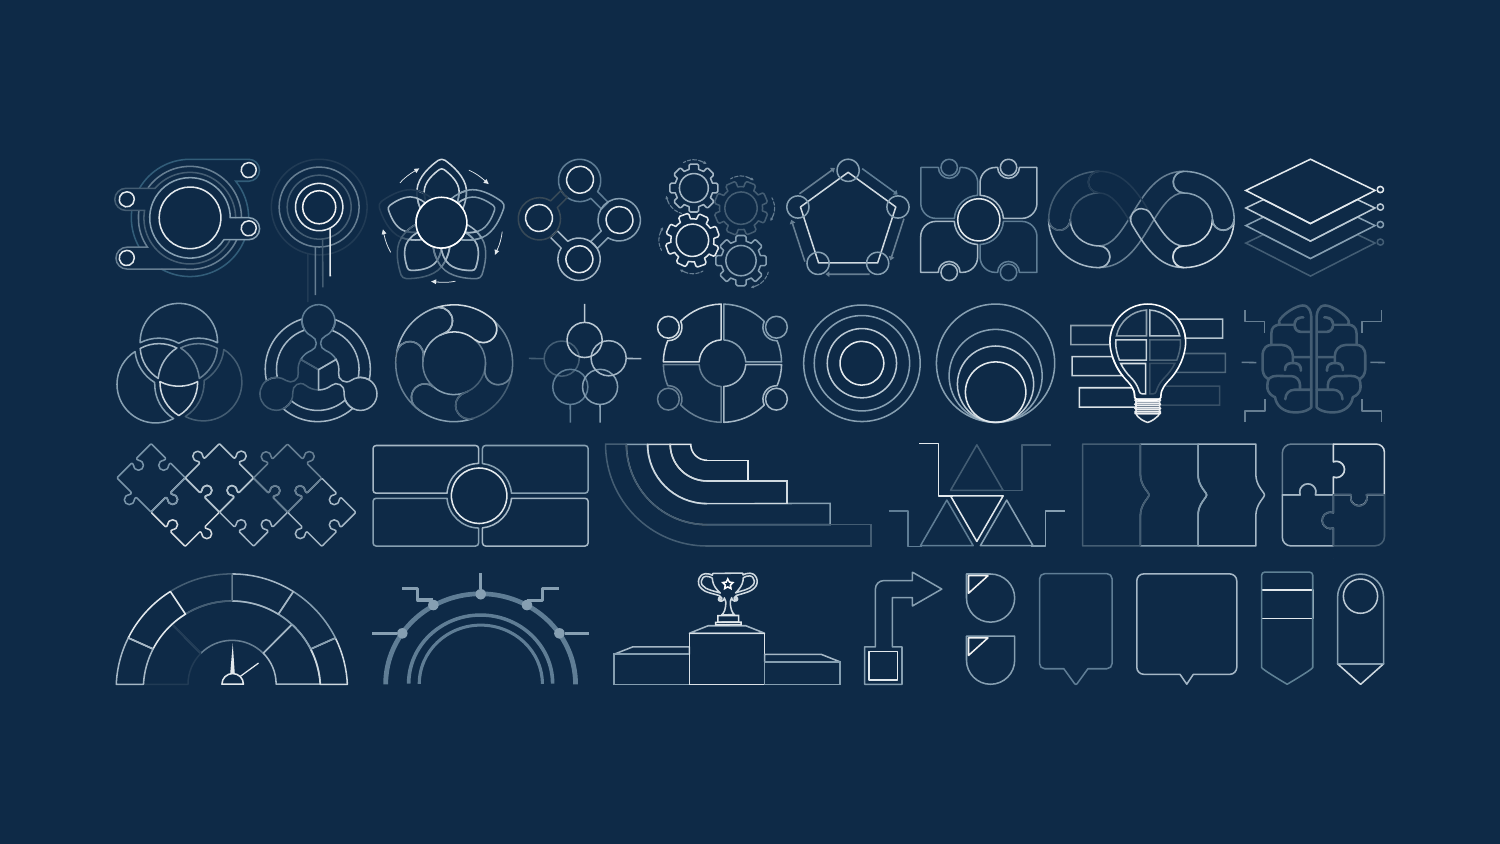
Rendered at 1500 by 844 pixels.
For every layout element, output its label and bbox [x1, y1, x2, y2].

text_box [239, 662, 259, 678]
text_box [751, 271, 769, 289]
text_box [406, 613, 555, 684]
text_box [888, 218, 905, 261]
text_box [230, 643, 235, 674]
text_box [730, 175, 754, 181]
text_box [468, 169, 489, 185]
text_box [399, 168, 420, 184]
text_box [417, 623, 544, 684]
text_box [798, 167, 835, 195]
text_box [825, 271, 870, 278]
text_box [494, 231, 503, 255]
text_box [431, 279, 456, 285]
text_box [680, 269, 704, 275]
text_box [1261, 304, 1313, 414]
text_box [682, 159, 707, 164]
text_box [789, 219, 806, 262]
text_box [861, 168, 898, 195]
text_box [383, 589, 578, 685]
text_box [381, 229, 392, 253]
text_box [770, 197, 776, 221]
text_box [658, 227, 664, 251]
text_box [1315, 304, 1367, 414]
text_box [665, 196, 682, 214]
